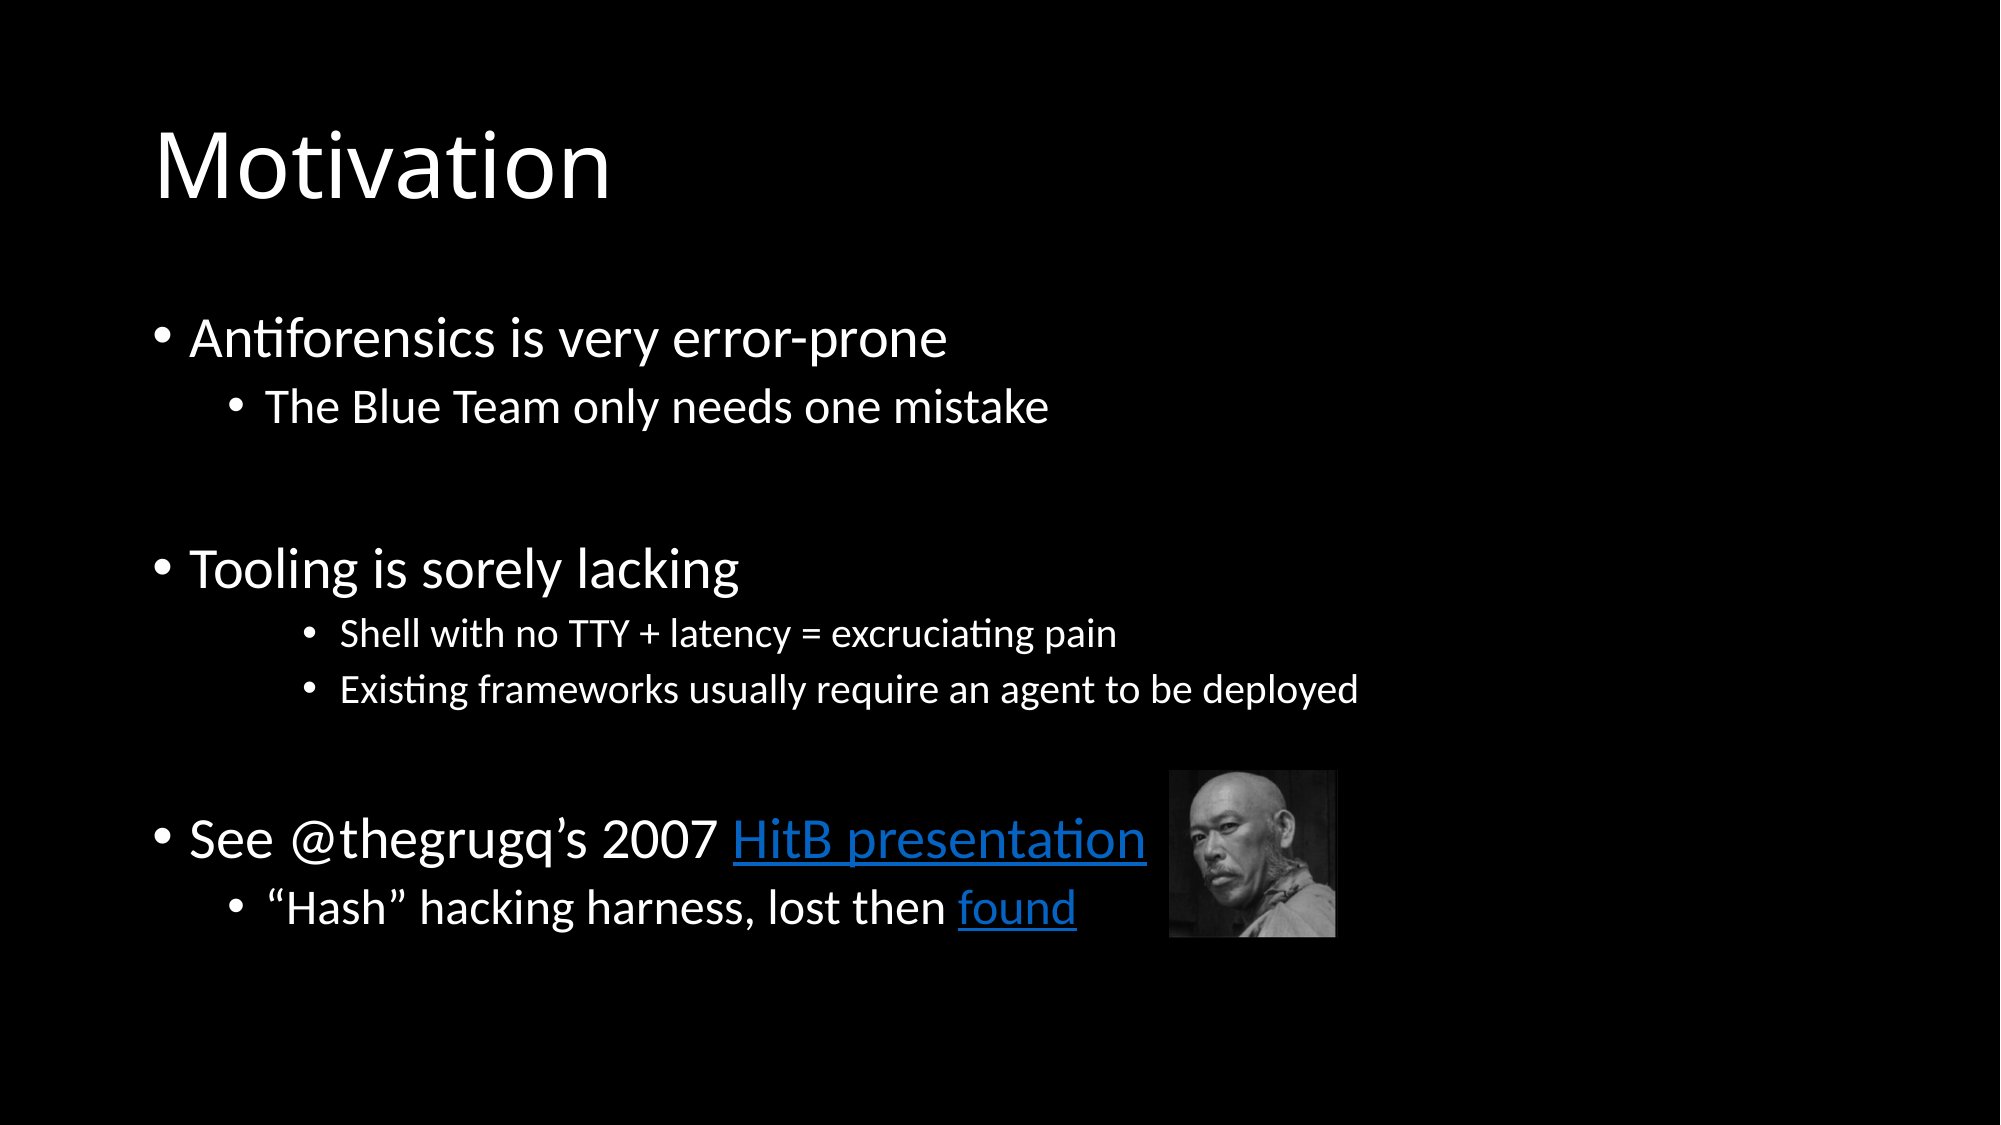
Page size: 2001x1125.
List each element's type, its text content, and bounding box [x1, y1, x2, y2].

picture [1169, 770, 1338, 938]
list Antiforensics is very error-prone The Blue Team only needs one mistake Tooling is sorely lacking Shell with no TTY + latency = excruciating pain Existing frameworks usually require an agent to be deployed See @thegrugq’s 2007 HitB presentation “Hash” hacking harness, lost then found [137, 299, 1863, 1014]
title Motivation [137, 59, 1863, 278]
